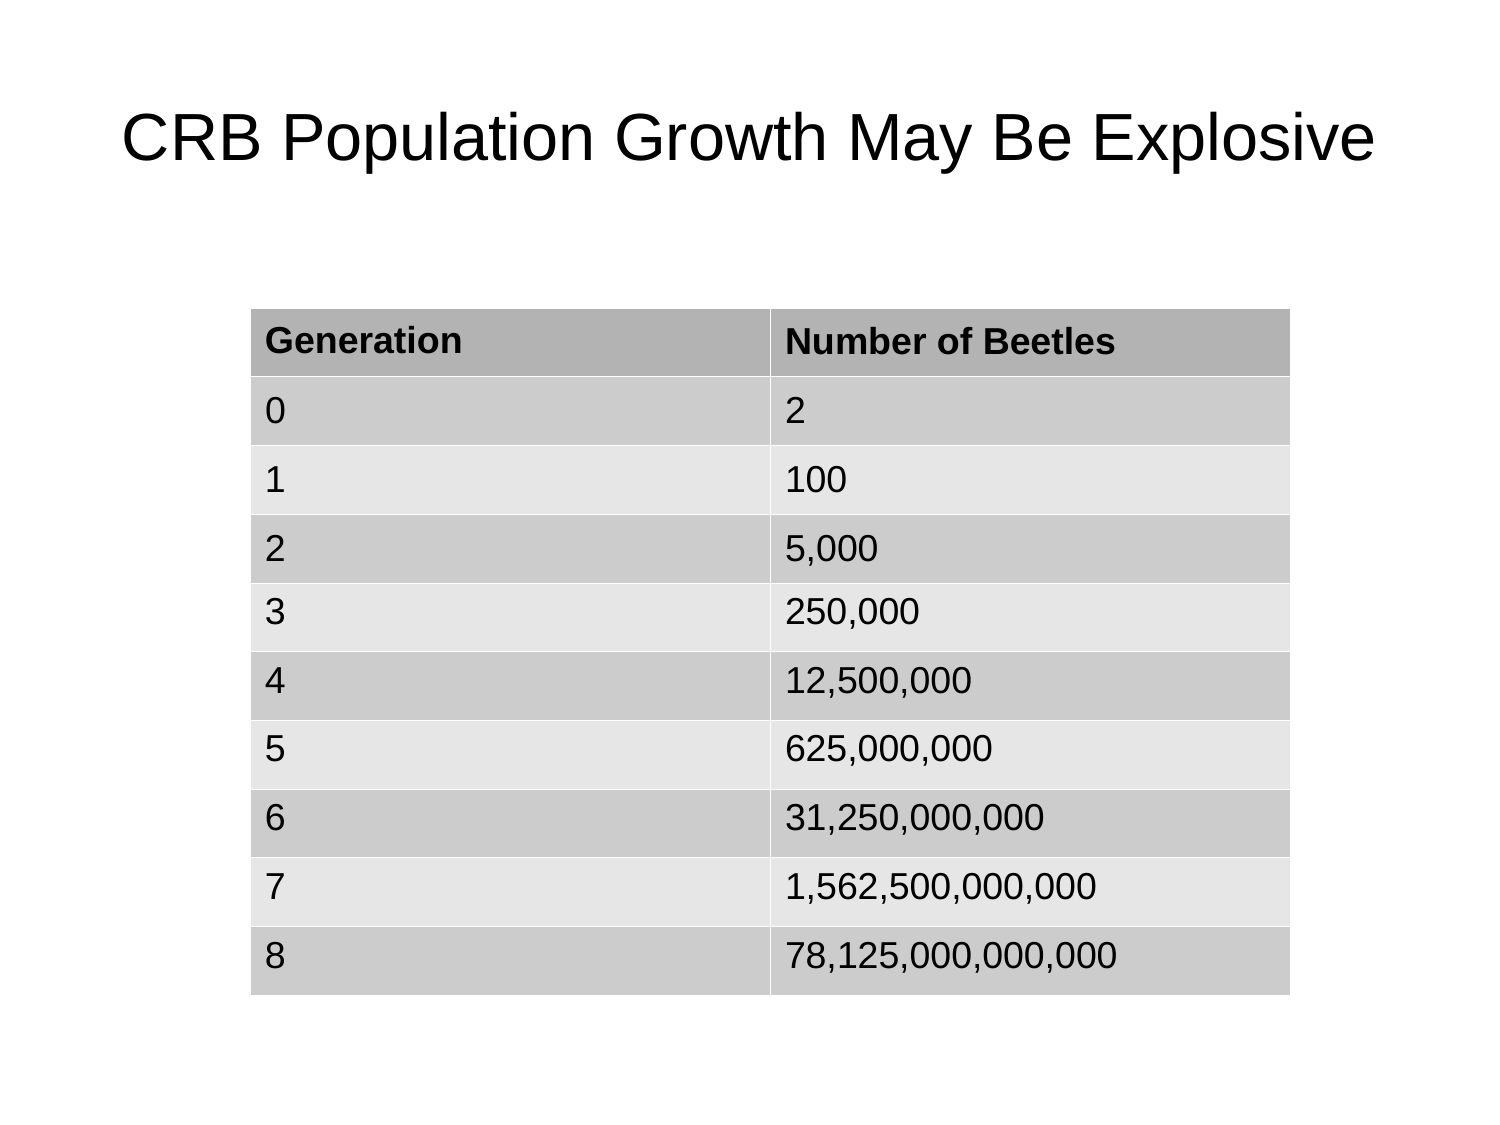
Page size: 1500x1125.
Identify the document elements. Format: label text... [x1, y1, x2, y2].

table_header Number of Beetles [771, 309, 1290, 376]
table_cell 8 [251, 927, 770, 995]
title CRB Population Growth May Be Explosive [75, 44, 1425, 233]
table_cell 5 [251, 721, 770, 789]
table_cell 31,250,000,000 [771, 790, 1290, 857]
table_header Generation [251, 309, 770, 376]
table_cell 4 [251, 652, 770, 720]
table_cell 78,125,000,000,000 [771, 927, 1290, 995]
table_cell 625,000,000 [771, 721, 1290, 789]
table_cell 100 [771, 446, 1290, 514]
table_cell 7 [251, 858, 770, 926]
table_cell 2 [771, 377, 1290, 445]
table_cell 3 [251, 584, 770, 651]
table_cell 5,000 [771, 515, 1290, 583]
table_cell 1,562,500,000,000 [771, 858, 1290, 926]
table_cell 1 [251, 446, 770, 514]
table_cell 6 [251, 790, 770, 857]
table_cell 250,000 [771, 584, 1290, 651]
table_cell 0 [251, 377, 770, 445]
table_cell 2 [251, 515, 770, 583]
table_cell 12,500,000 [771, 652, 1290, 720]
